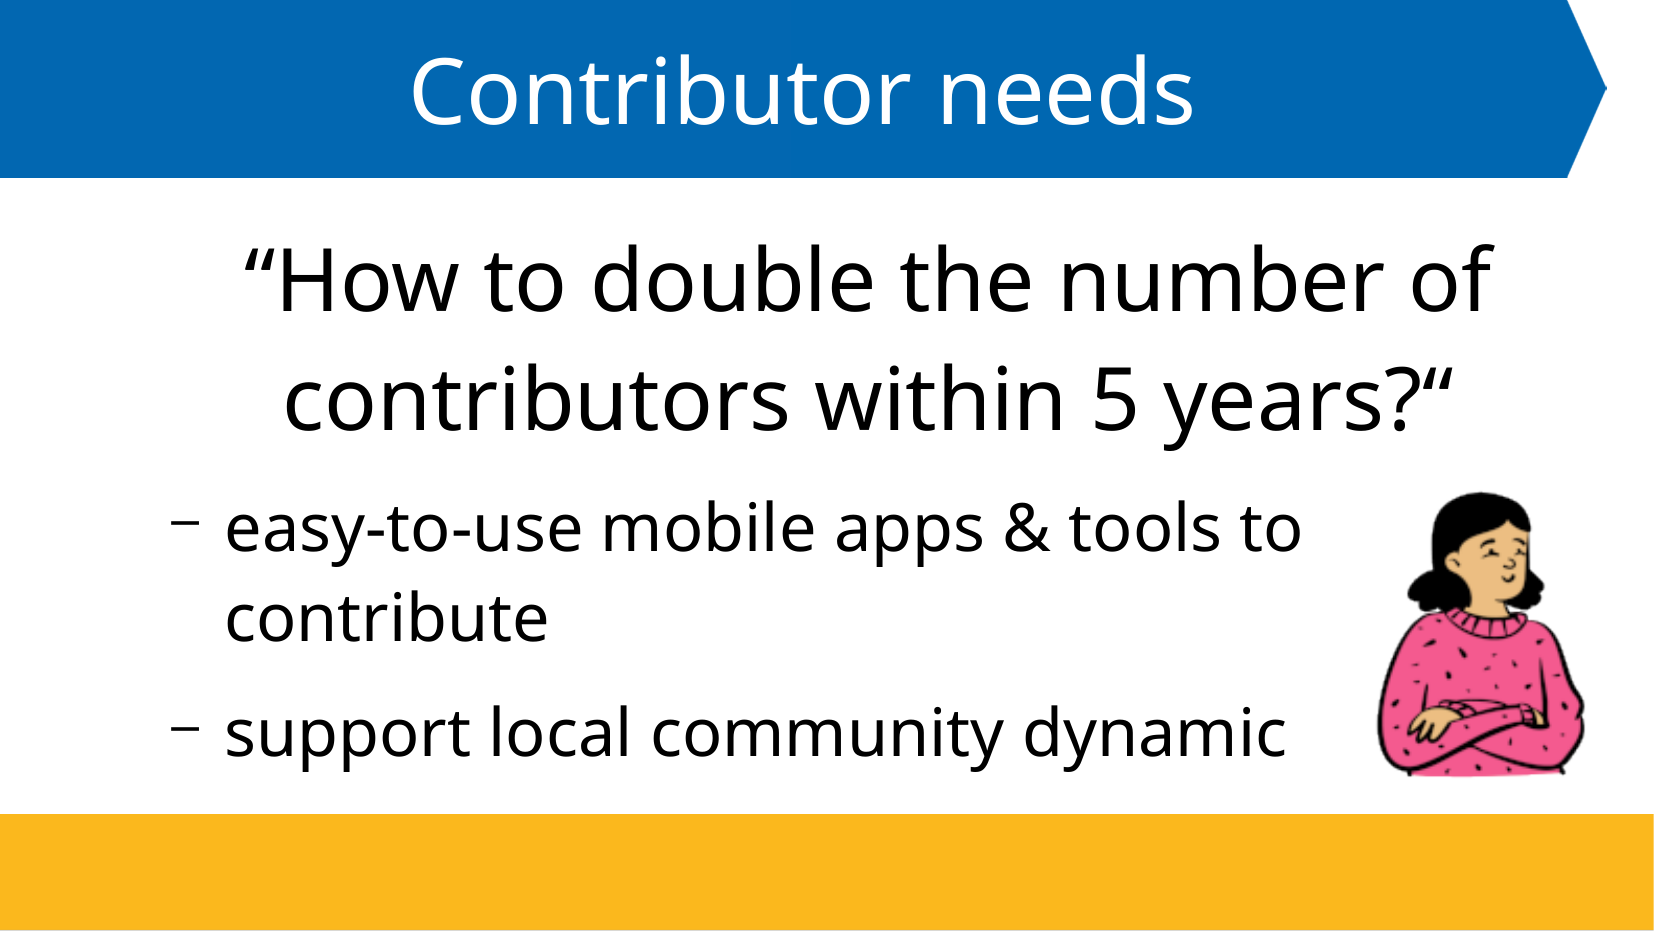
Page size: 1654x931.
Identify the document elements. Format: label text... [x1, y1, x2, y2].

picture [1370, 478, 1598, 792]
picture [0, 0, 1607, 178]
picture [0, 814, 1654, 931]
list “How to double the number of contributors within 5 years?“ easy-to-use mobile apps & tools to contribute support local community dynamic [82, 217, 1583, 780]
title Contributor needs [59, 23, 1548, 154]
